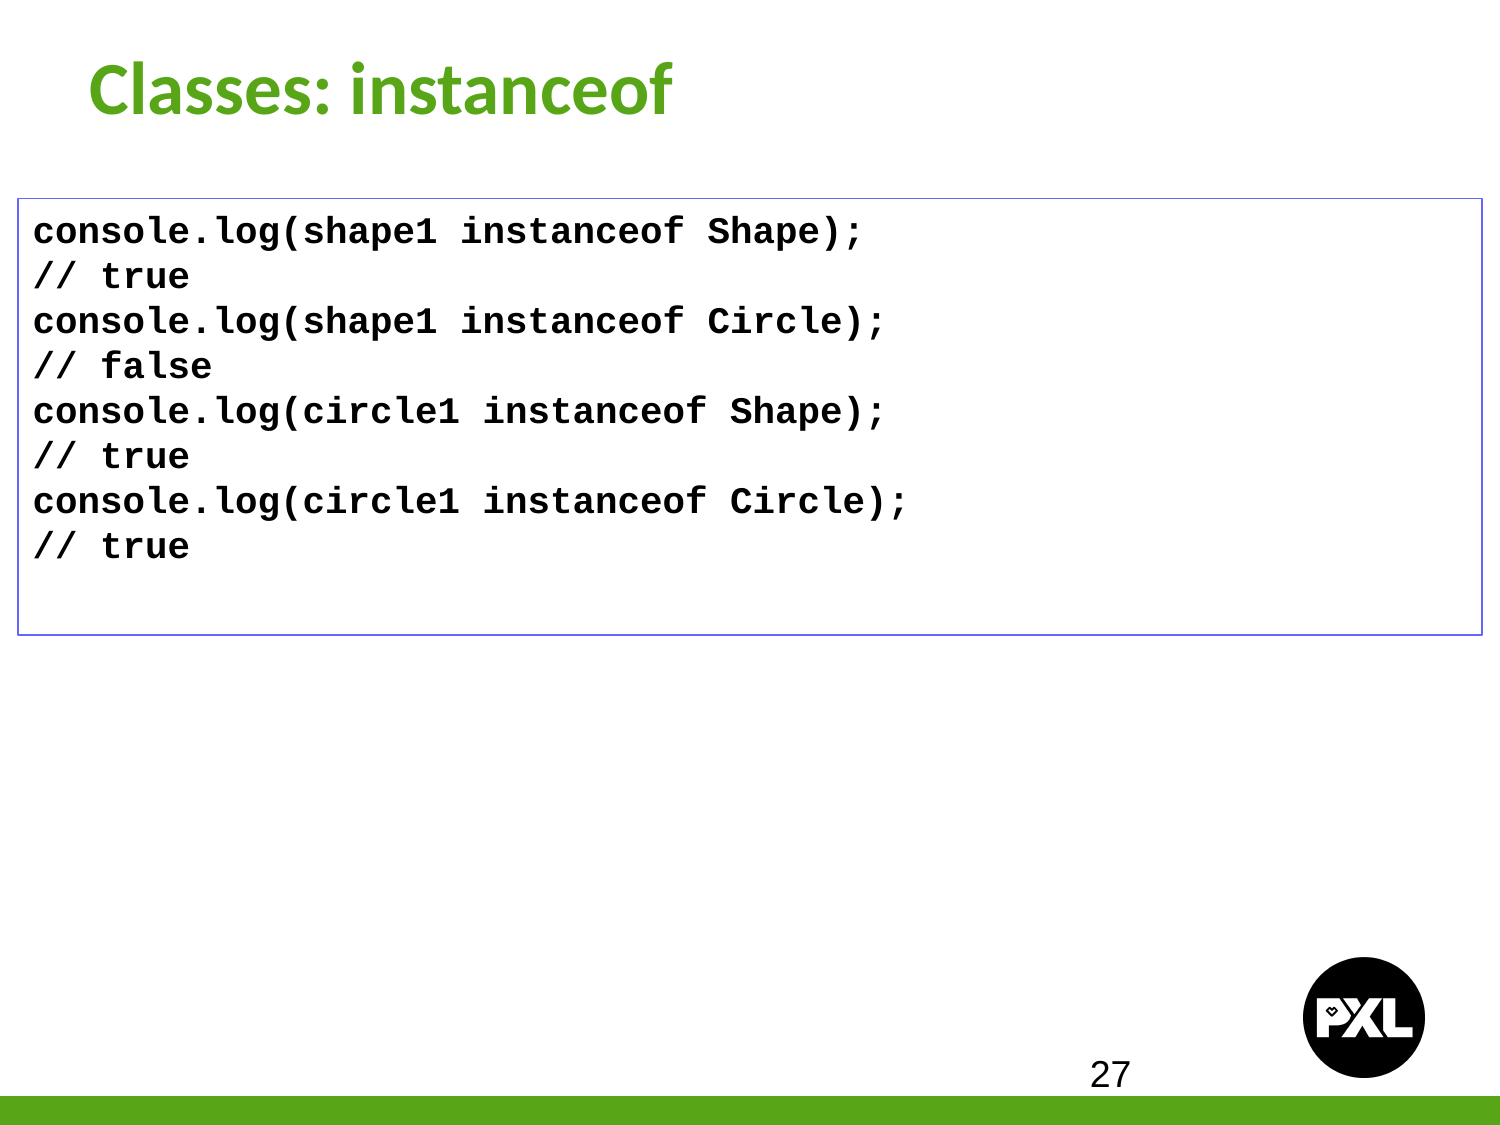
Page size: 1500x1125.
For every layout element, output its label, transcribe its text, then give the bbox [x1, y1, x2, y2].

text_box Classes: instanceof [75, 32, 1425, 220]
text_box <number> [1074, 1042, 1304, 1103]
text_box console.log(shape1 instanceof Shape); // true console.log(shape1 instanceof Circle); // false console.log(circle1 instanceof Shape); // true console.log(circle1 instanceof Circle); // true [17, 198, 1482, 636]
picture [1303, 957, 1425, 1078]
